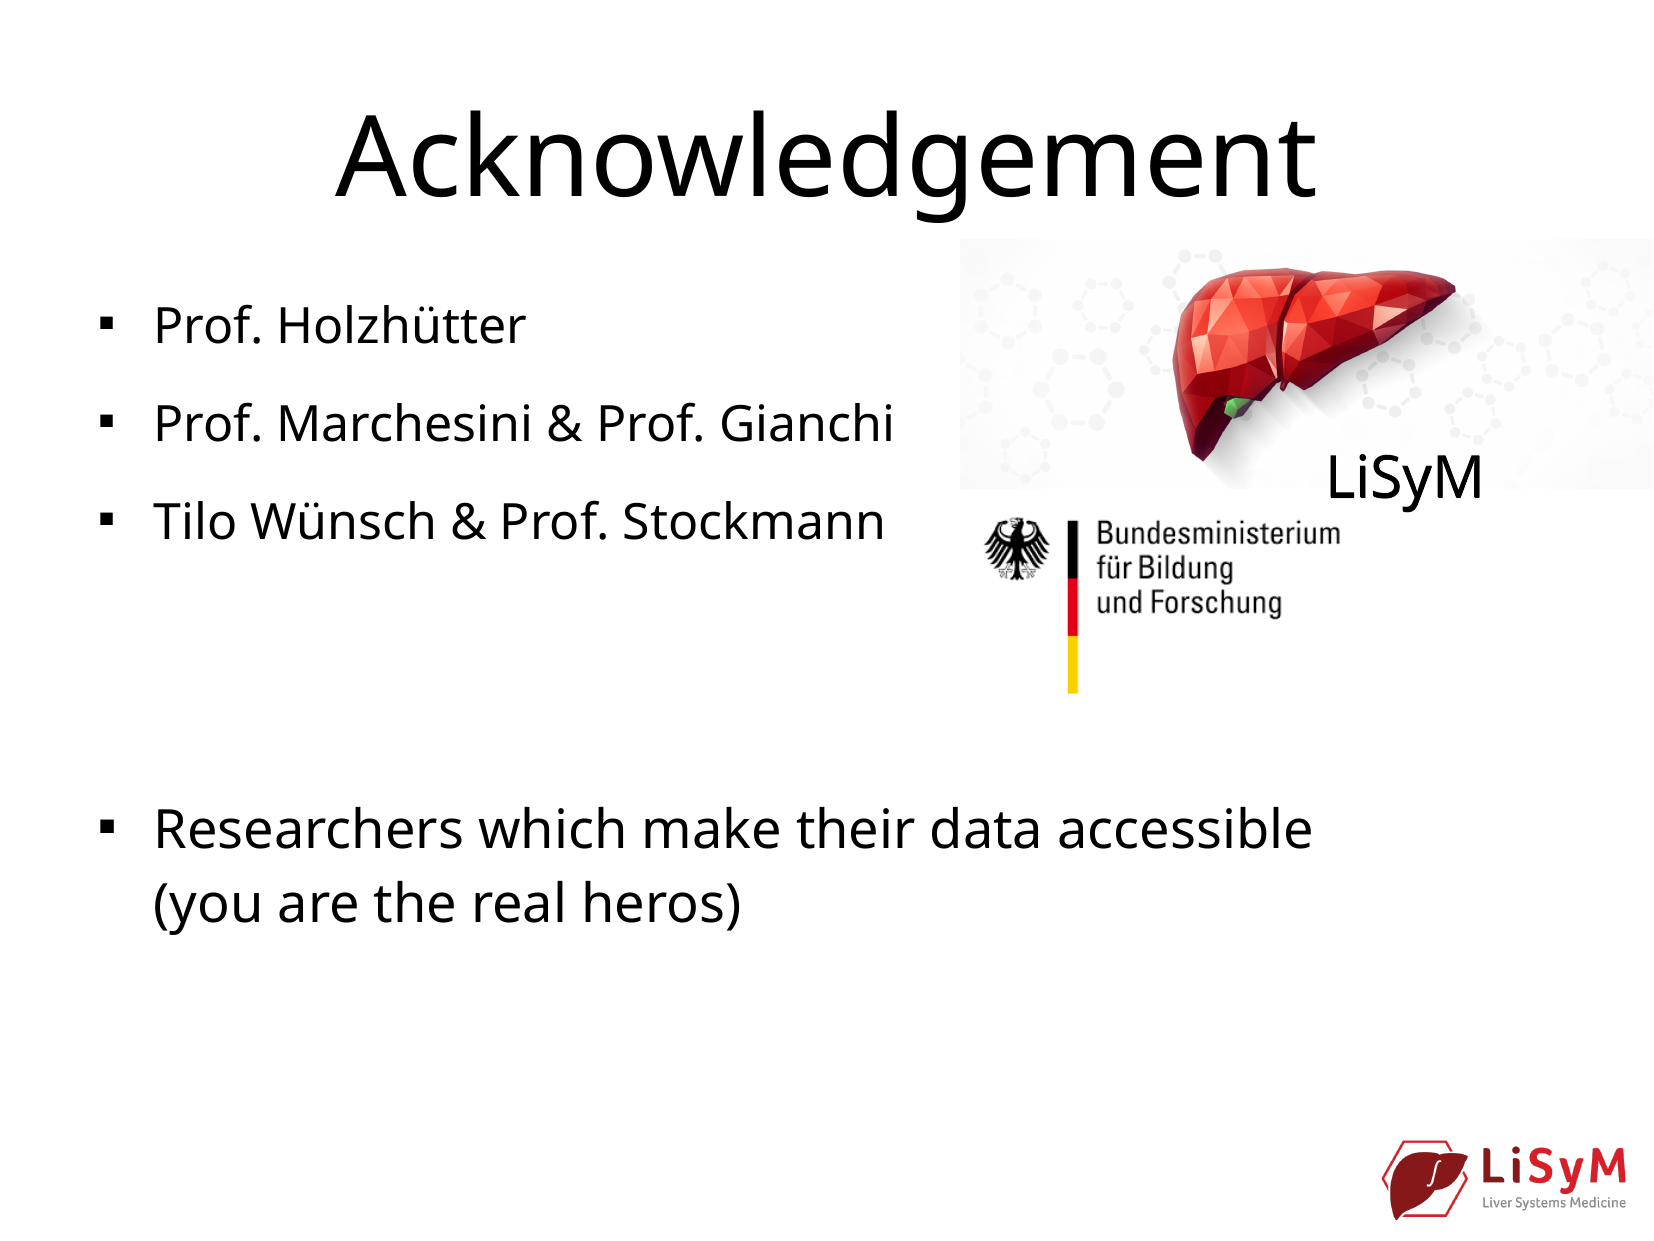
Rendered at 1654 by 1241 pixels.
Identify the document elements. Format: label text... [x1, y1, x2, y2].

list Prof. Holzhütter Prof. Marchesini & Prof. Gianchi Tilo Wünsch & Prof. Stockmann Researchers which make their data accessible (you are the real heros) [82, 290, 1571, 1010]
picture [1380, 1139, 1627, 1222]
title Acknowledgement [82, 49, 1571, 257]
picture [975, 509, 1348, 702]
text_box LiSyM [1254, 435, 1627, 520]
picture [960, 239, 1654, 490]
